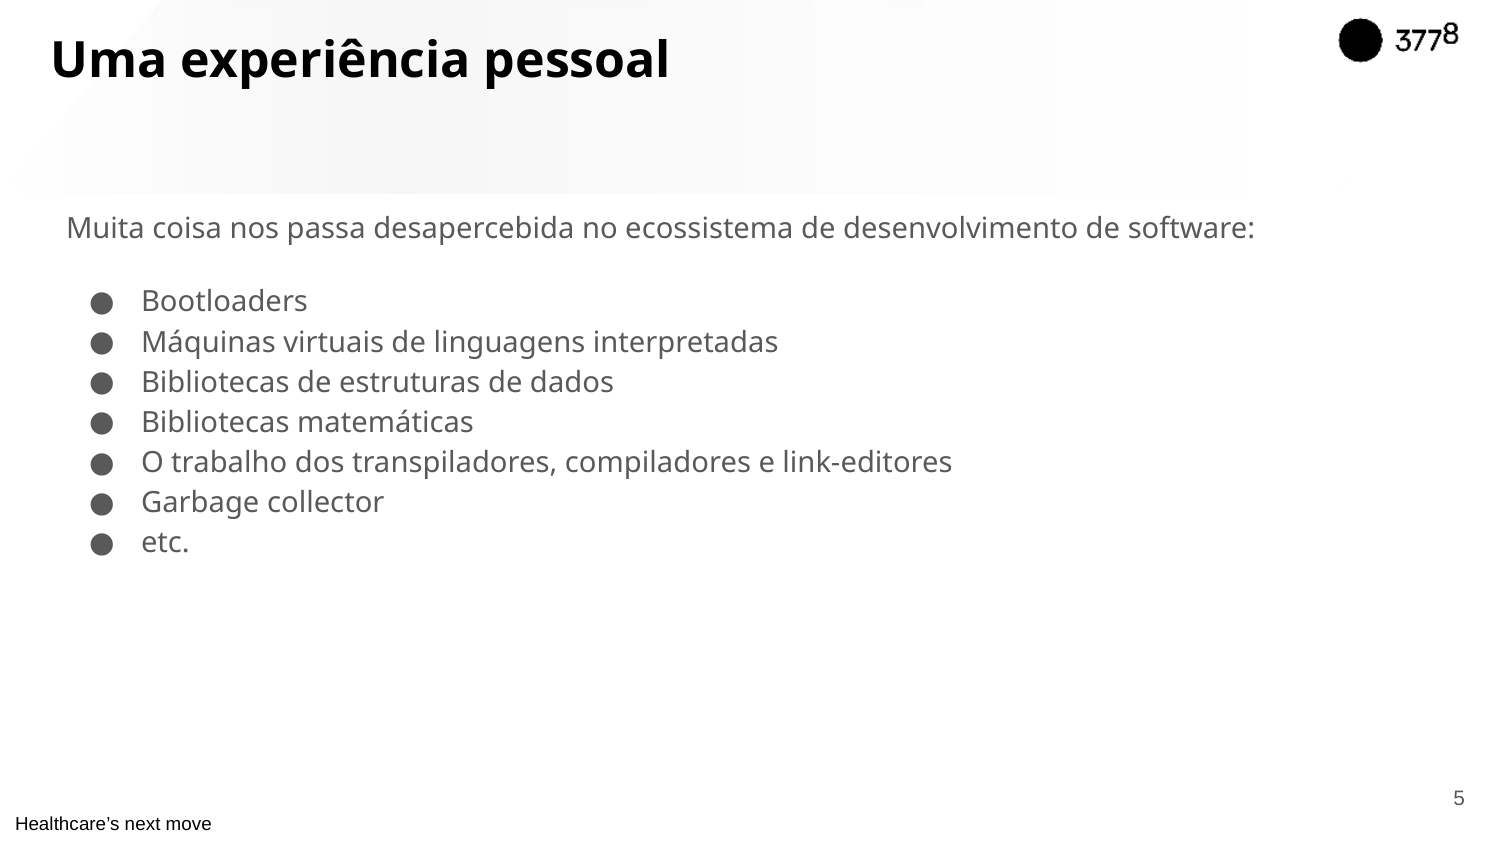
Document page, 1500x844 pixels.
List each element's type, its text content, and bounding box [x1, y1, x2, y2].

picture [0, 0, 1500, 194]
title Uma experiência pessoal [35, 12, 1308, 107]
list Muita coisa nos passa desapercebida no ecossistema de desenvolvimento de software: Bootloaders Máquinas virtuais de linguagens interpretadas Bibliotecas de estruturas de dados Bibliotecas matemáticas O trabalho dos transpiladores, compiladores e link-editores Garbage collector etc. [51, 189, 1449, 750]
slide_number <number> [1389, 764, 1480, 830]
